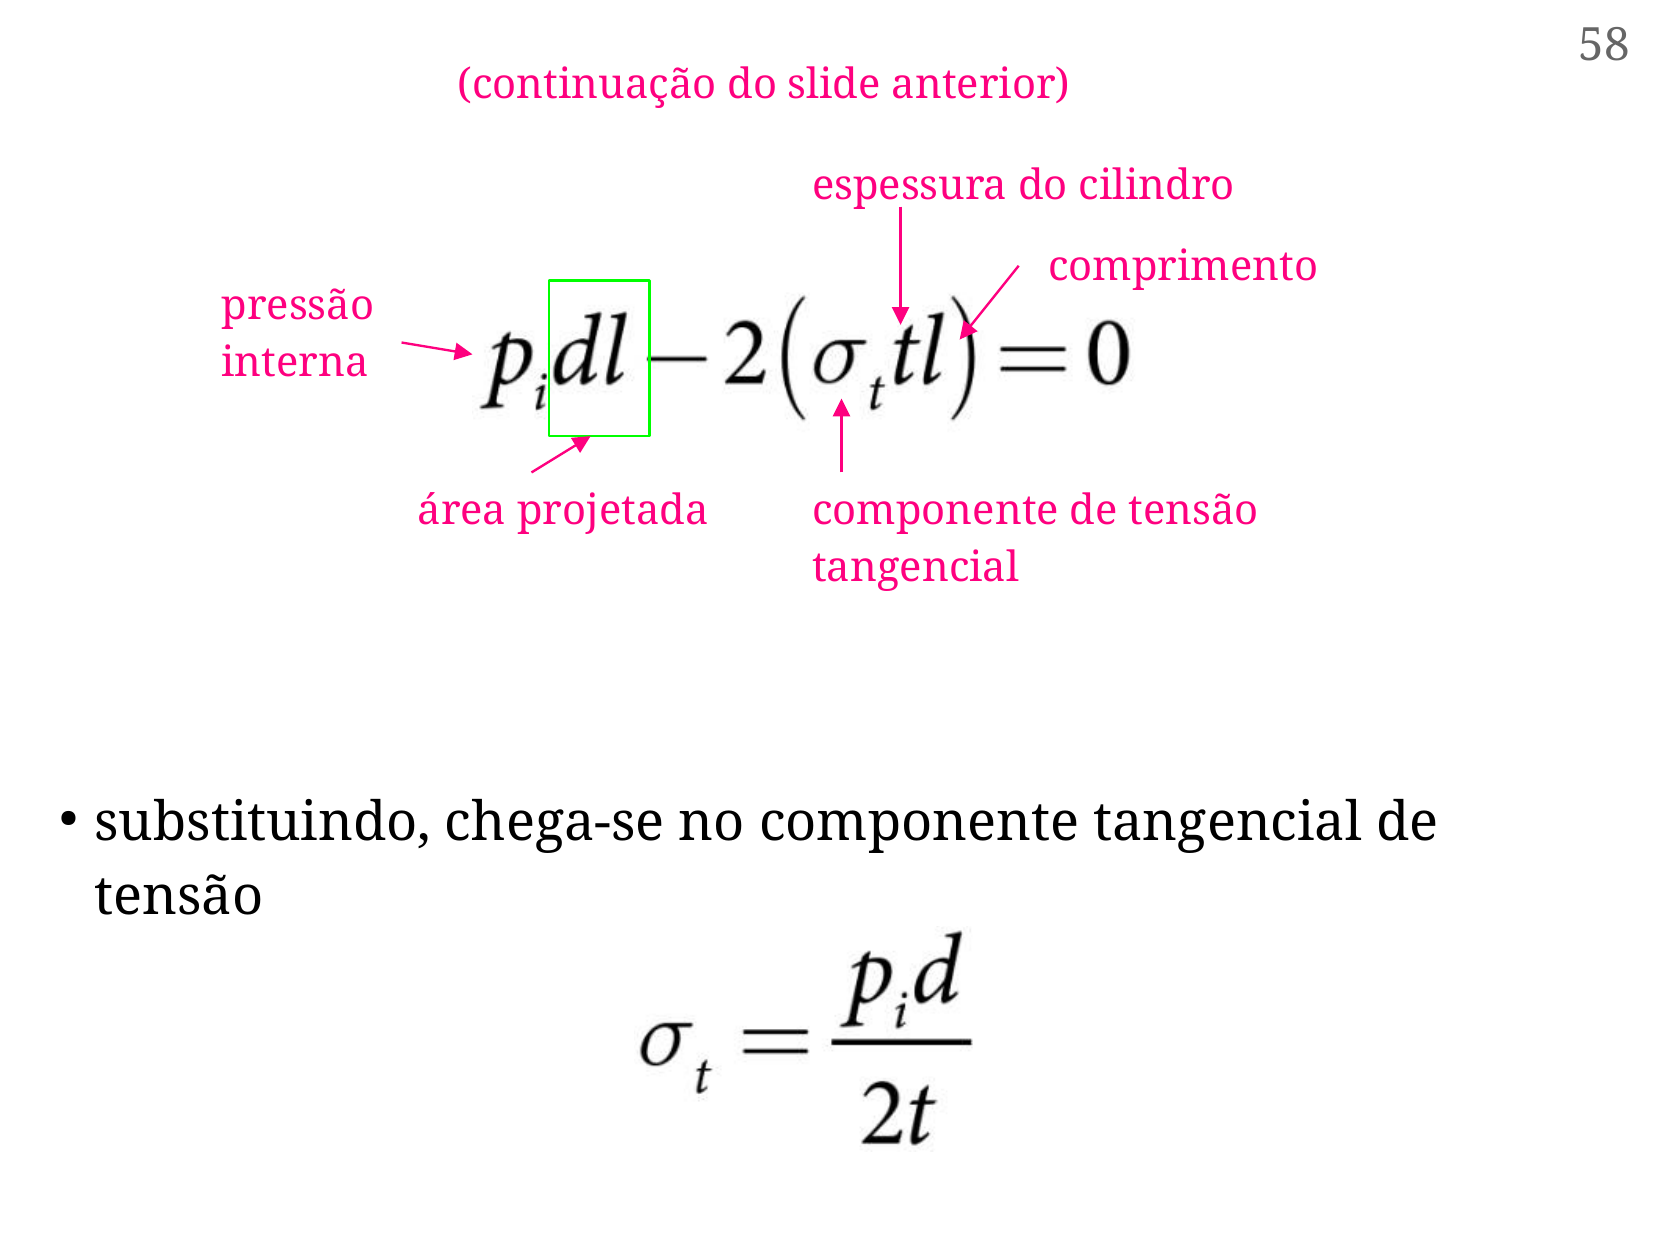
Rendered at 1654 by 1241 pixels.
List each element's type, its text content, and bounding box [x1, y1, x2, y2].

picture [550, 282, 648, 435]
picture [472, 280, 548, 437]
text_box espessura do cilindro [797, 147, 1388, 220]
text_box pressão interna [206, 266, 414, 396]
text_box comprimento [1033, 228, 1374, 301]
list substituindo, chega-se no componente tangencial de tensão [59, 782, 1595, 1211]
picture [634, 926, 976, 1152]
text_box (continuação do slide anterior) [442, 46, 1255, 119]
picture [651, 280, 1137, 437]
text_box área projetada [402, 472, 724, 545]
text_box componente de tensão tangencial [797, 472, 1447, 602]
